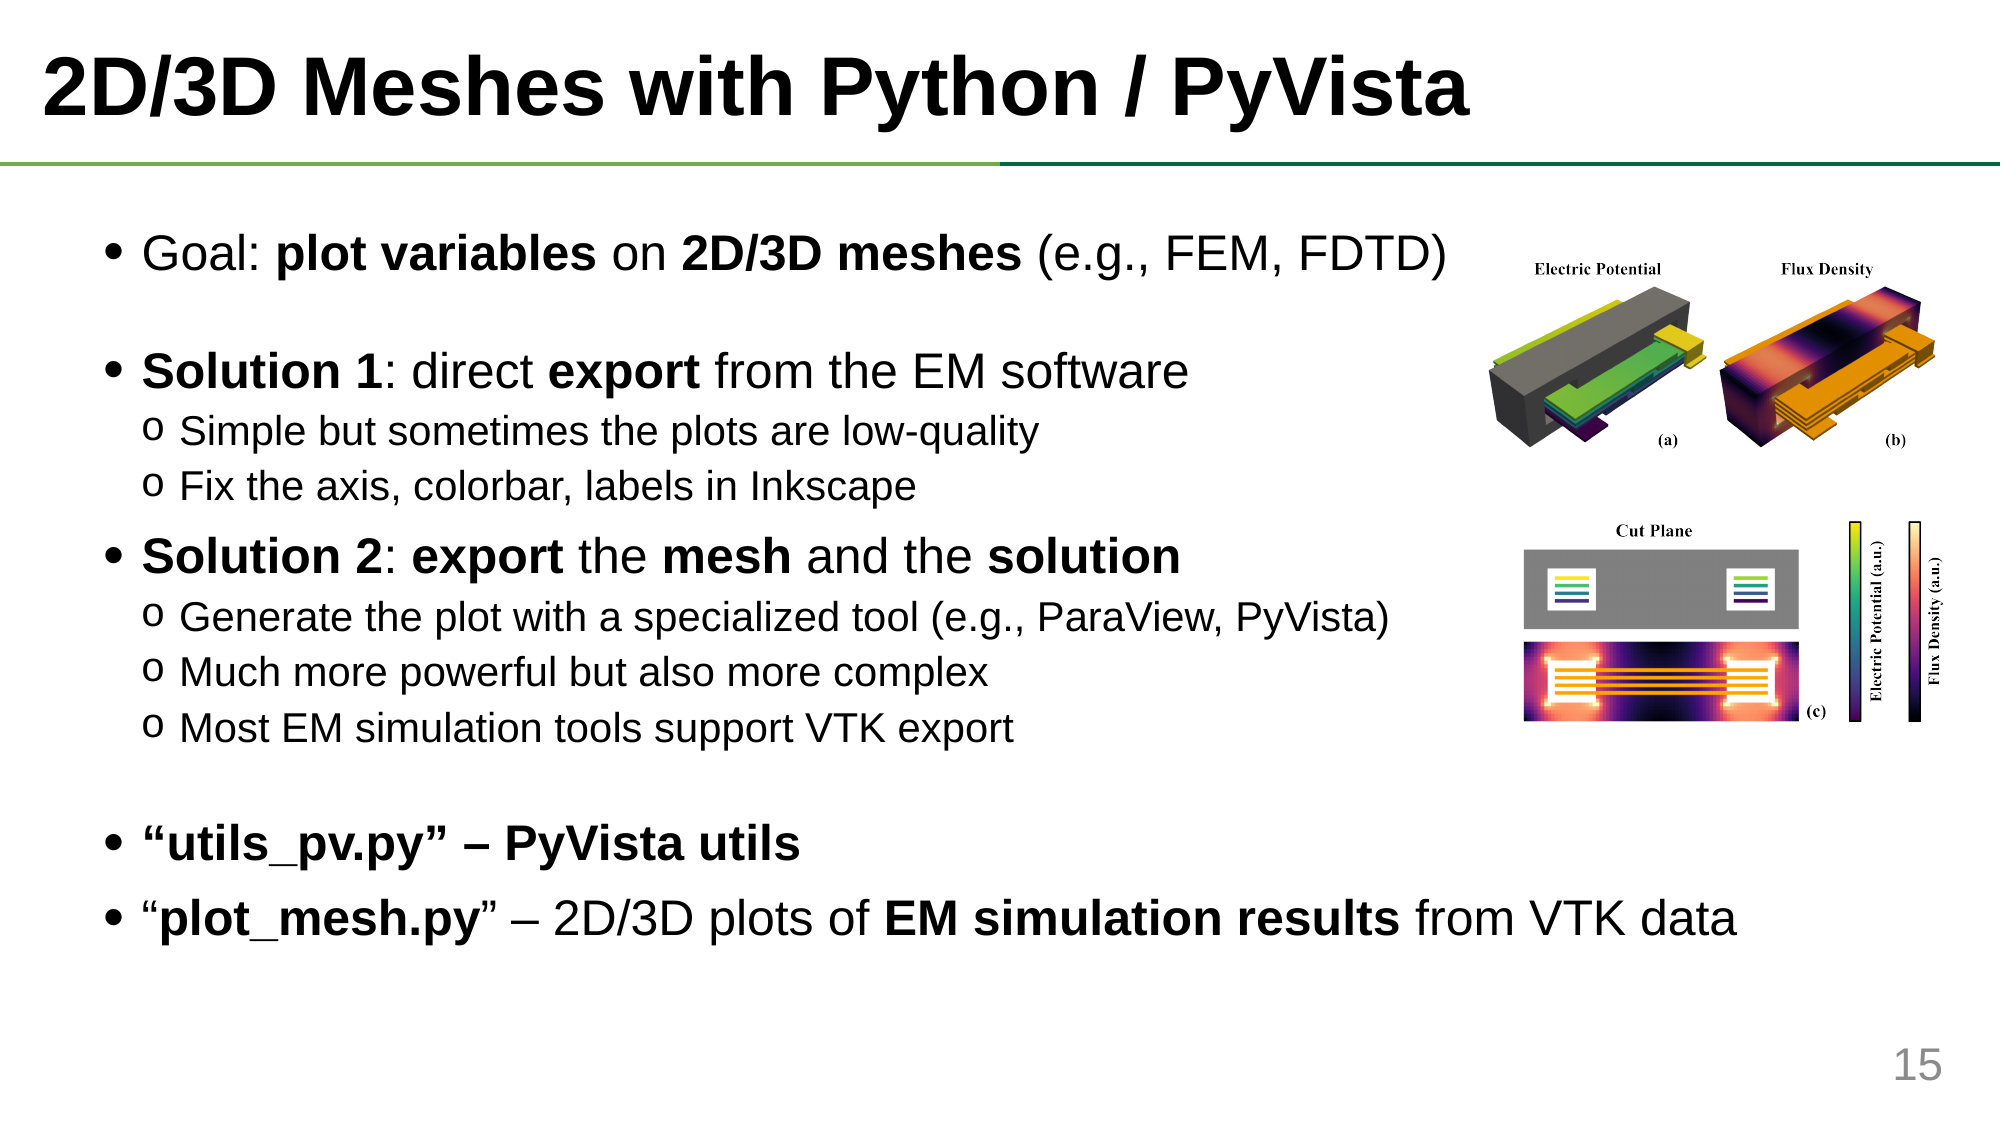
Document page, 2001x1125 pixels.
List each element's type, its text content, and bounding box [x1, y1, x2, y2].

picture [1478, 255, 1942, 455]
picture [1509, 516, 1948, 727]
title 2D/3D Meshes with Python / PyVista [27, 44, 1610, 133]
list Goal: plot variables on 2D/3D meshes (e.g., FEM, FDTD) Solution 1: direct export from the EM software Simple but sometimes the plots are low-quality Fix the axis, colorbar, labels in Inkscape Solution 2: export the mesh and the solution Generate the plot with a specialized tool (e.g., ParaView, PyVista) Much more powerful but also more complex Most EM simulation tools support VTK export “utils_pv.py” – PyVista utils “plot_mesh.py” – 2D/3D plots of EM simulation results from VTK data [88, 219, 1802, 1092]
